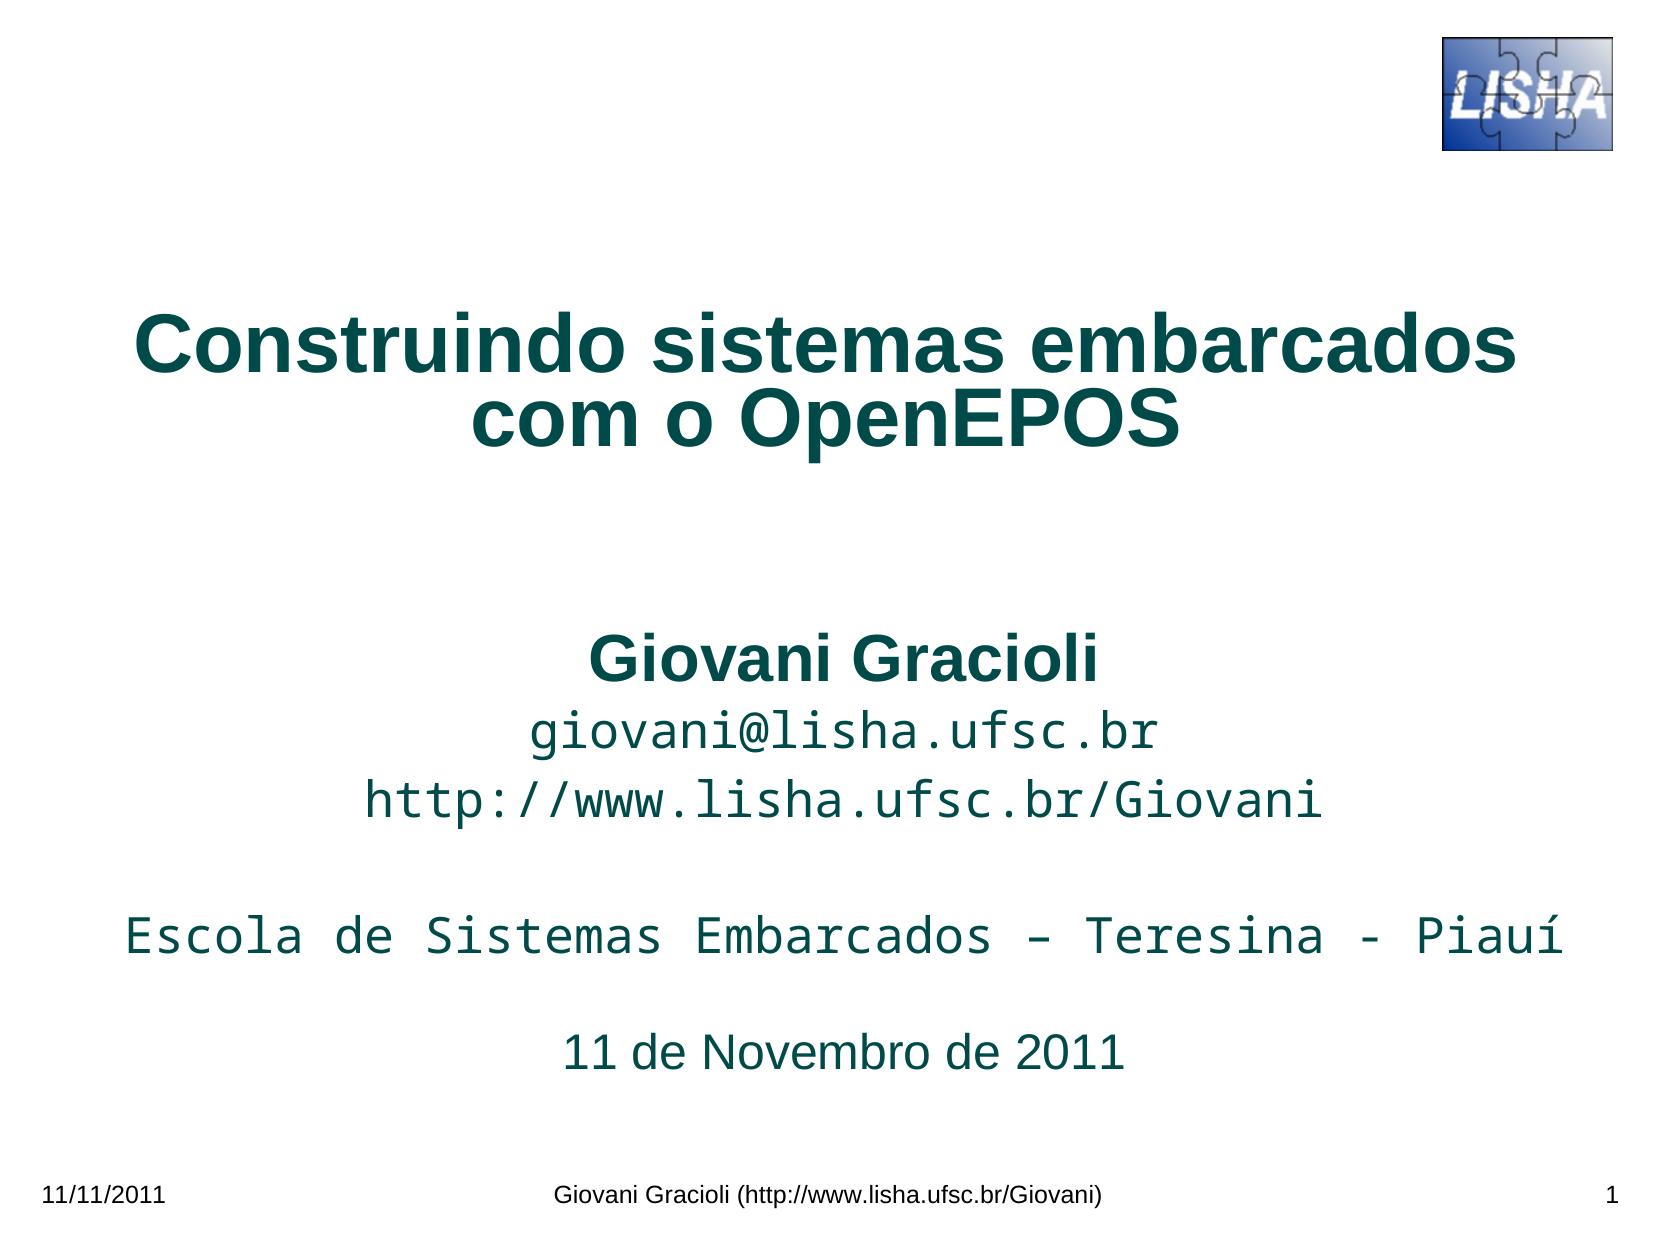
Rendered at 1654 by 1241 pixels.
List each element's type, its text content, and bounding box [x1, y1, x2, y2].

subtitle Giovani Gracioli giovani@lisha.ufsc.br http://www.lisha.ufsc.br/Giovani Escola de Sistemas Embarcados – Teresina - Piauí 11 de Novembro de 2011 [59, 584, 1595, 1117]
title Construindo sistemas embarcados com o OpenEPOS [59, 225, 1595, 550]
picture [1442, 37, 1613, 151]
